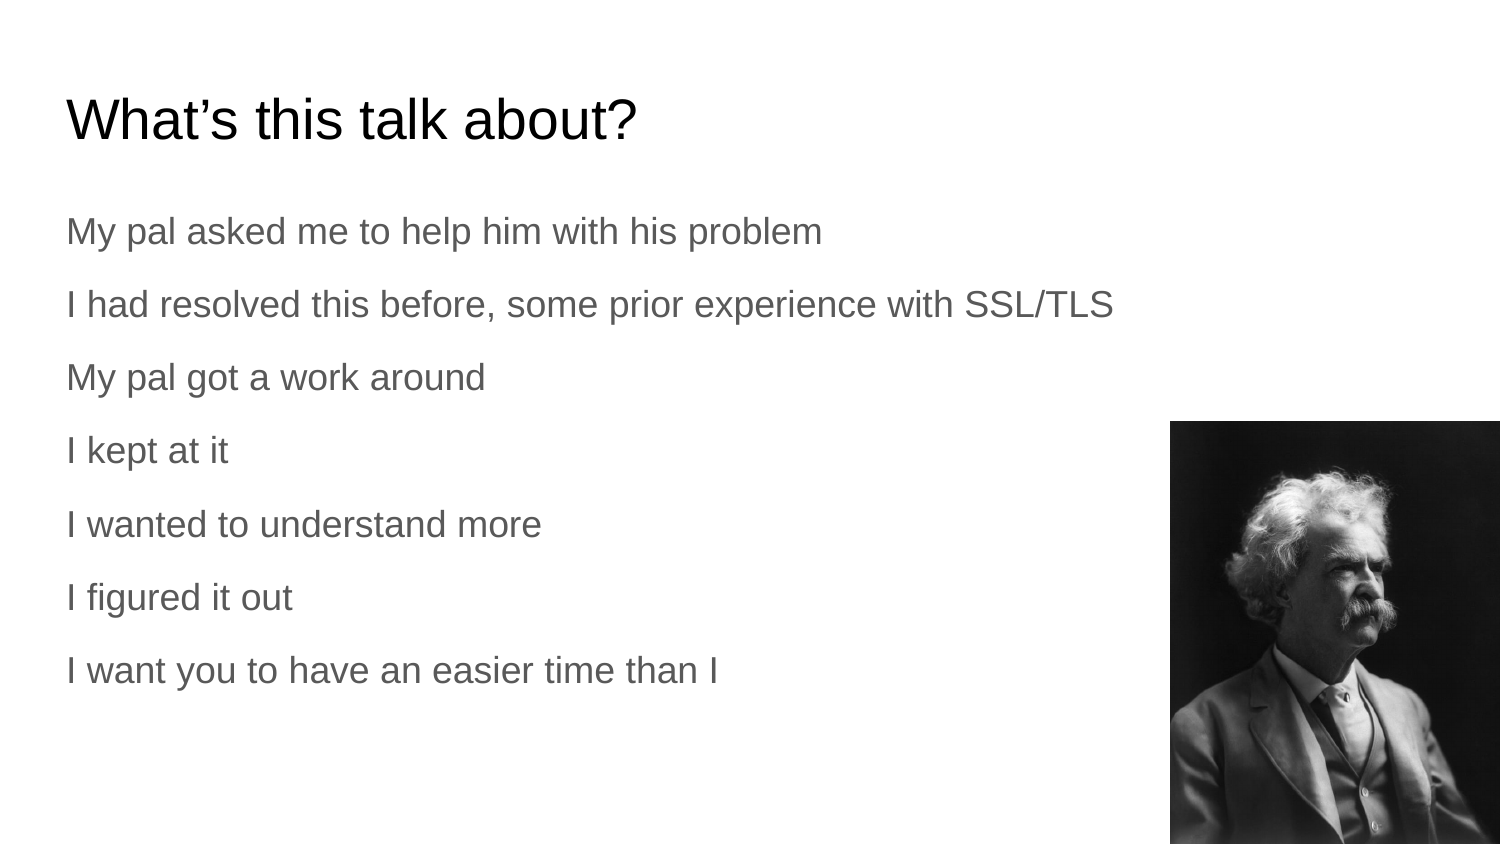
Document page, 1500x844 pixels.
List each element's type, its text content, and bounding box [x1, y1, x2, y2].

picture [1170, 421, 1500, 844]
title What’s this talk about? [51, 72, 1449, 167]
list My pal asked me to help him with his problem I had resolved this before, some prior experience with SSL/TLS My pal got a work around I kept at it I wanted to understand more I figured it out I want you to have an easier time than I [51, 189, 1449, 750]
